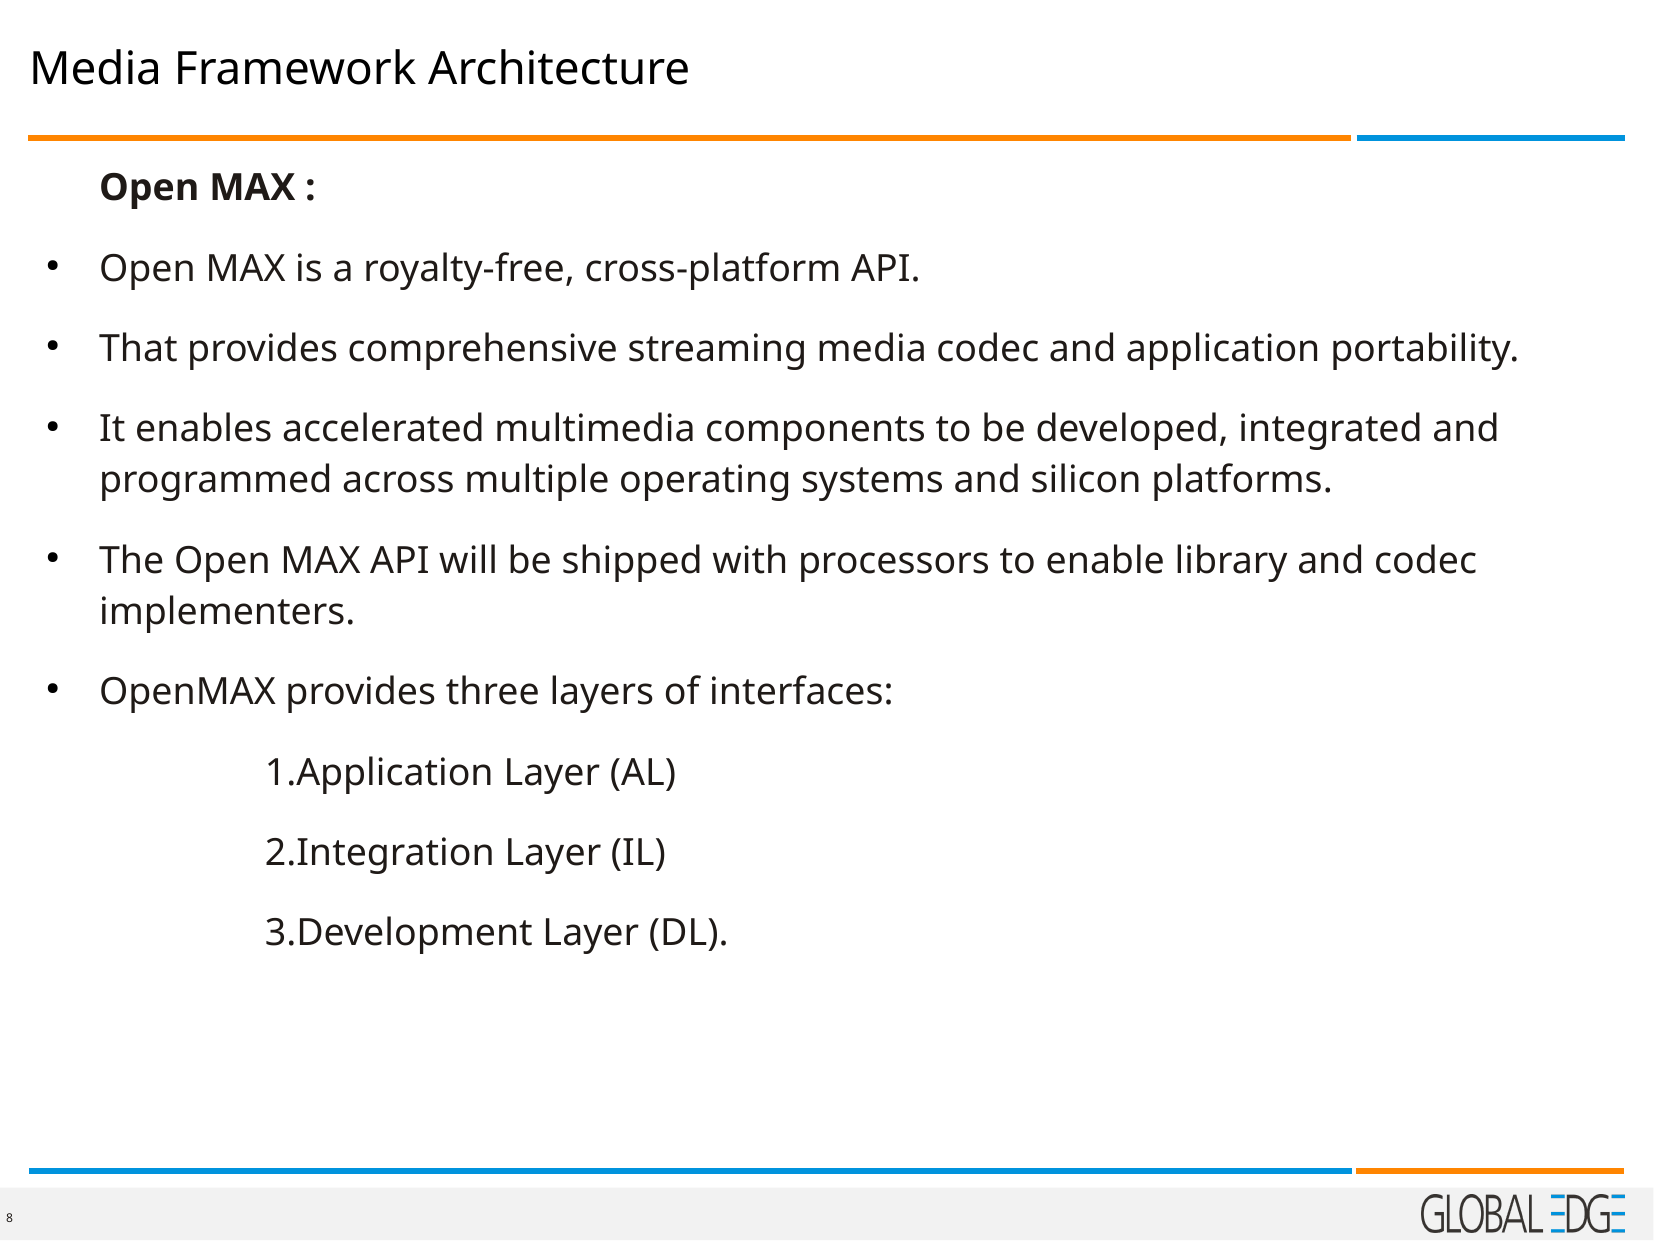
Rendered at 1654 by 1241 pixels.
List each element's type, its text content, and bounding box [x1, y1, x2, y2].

picture [1421, 1194, 1625, 1233]
title Media Framework Architecture [17, 18, 1499, 115]
list Open MAX : Open MAX is a royalty-free, cross-platform API. That provides comprehensive streaming media codec and application portability. It enables accelerated multimedia components to be developed, integrated and programmed across multiple operating systems and silicon platforms. The Open MAX API will be shipped with processors to enable library and codec implementers. OpenMAX provides three layers of interfaces: 1.Application Layer (AL) 2.Integration Layer (IL) 3.Development Layer (DL). [28, 160, 1625, 1153]
